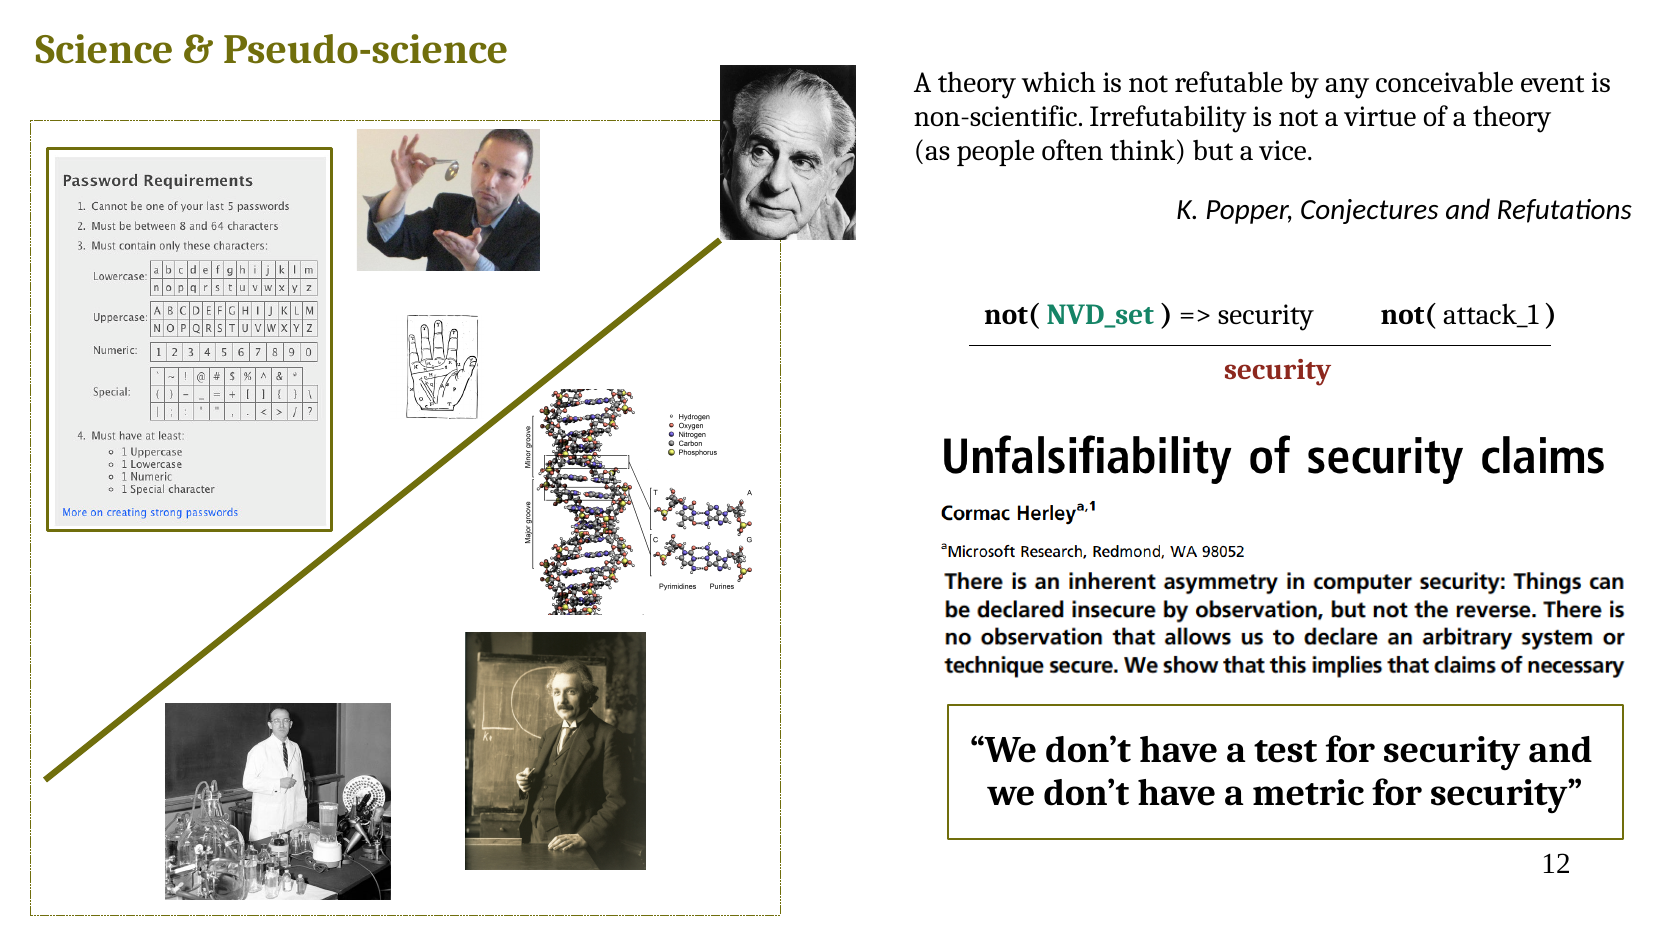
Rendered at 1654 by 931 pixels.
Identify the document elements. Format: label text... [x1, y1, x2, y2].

text_box not( attack_1 ) [1365, 291, 1596, 375]
text_box not( NVD_set ) => security [969, 291, 1341, 375]
text_box Science & Pseudo-science [20, 18, 991, 83]
text_box security [1209, 345, 1372, 395]
picture [465, 632, 646, 871]
picture [720, 65, 856, 241]
picture [356, 129, 541, 271]
text_box “We don’t have a test for security and we don’t have a metric for security” [948, 705, 1624, 839]
picture [390, 315, 484, 419]
picture [937, 433, 1613, 563]
picture [165, 703, 391, 901]
text_box A theory which is not refutable by any conceivable event is non-scientific. Irrefutability is not a virtue of a theory (as people often think) but a vice. K. Popper, Conjectures and Refutations [899, 58, 1654, 256]
picture [937, 567, 1635, 680]
picture [48, 150, 331, 529]
picture [525, 389, 752, 616]
